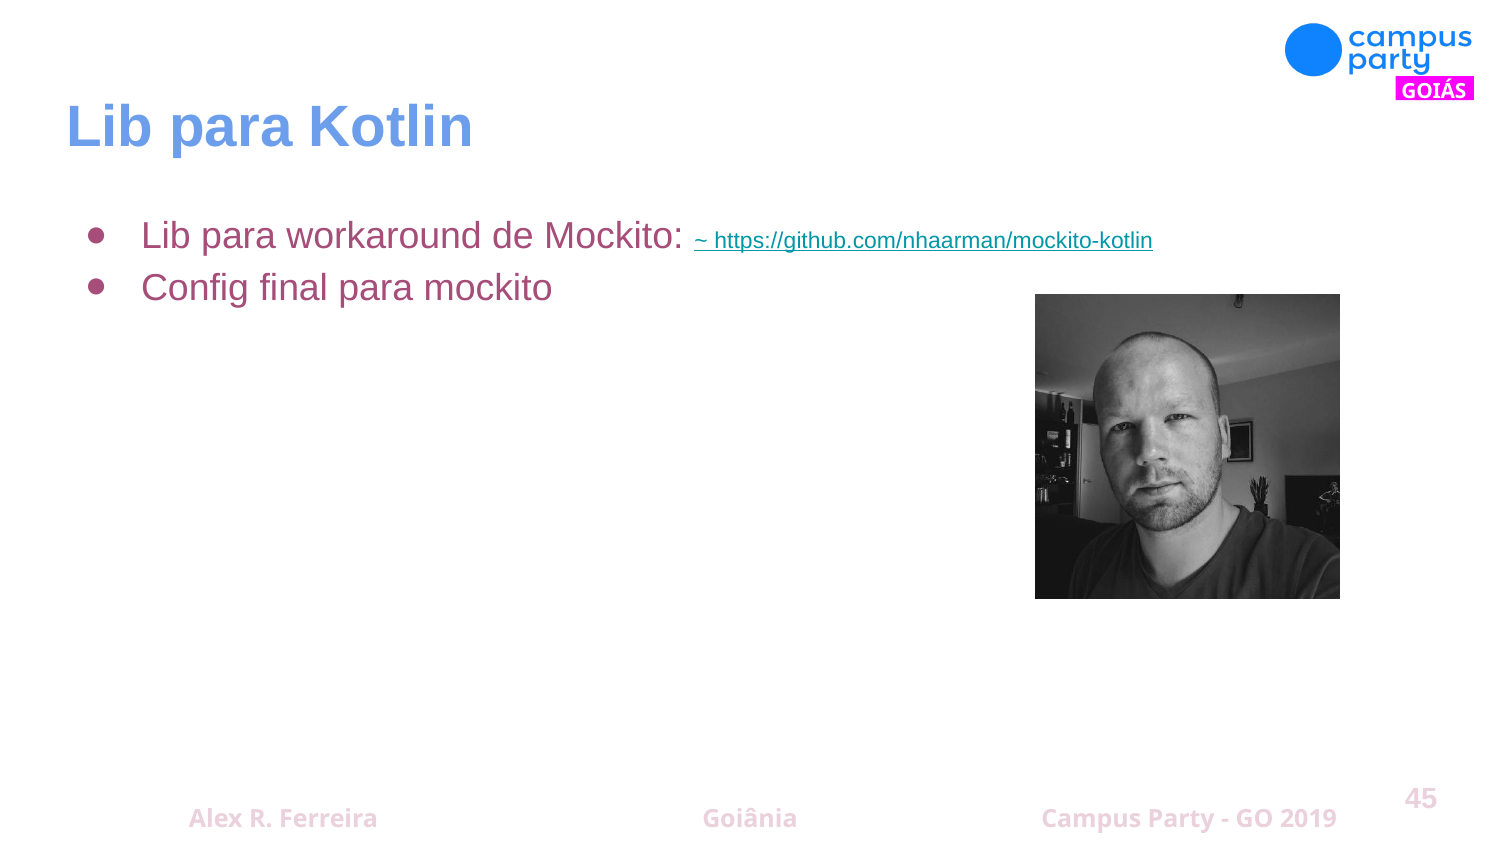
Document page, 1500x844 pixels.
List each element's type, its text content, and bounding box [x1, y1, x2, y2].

picture [1035, 294, 1340, 599]
picture [1280, 18, 1477, 80]
list Lib para workaround de Mockito: ~ https://github.com/nhaarman/mockito-kotlin Config final para mockito [51, 189, 1449, 750]
title Lib para Kotlin [51, 72, 1449, 167]
slide_number <número> [1389, 764, 1480, 830]
